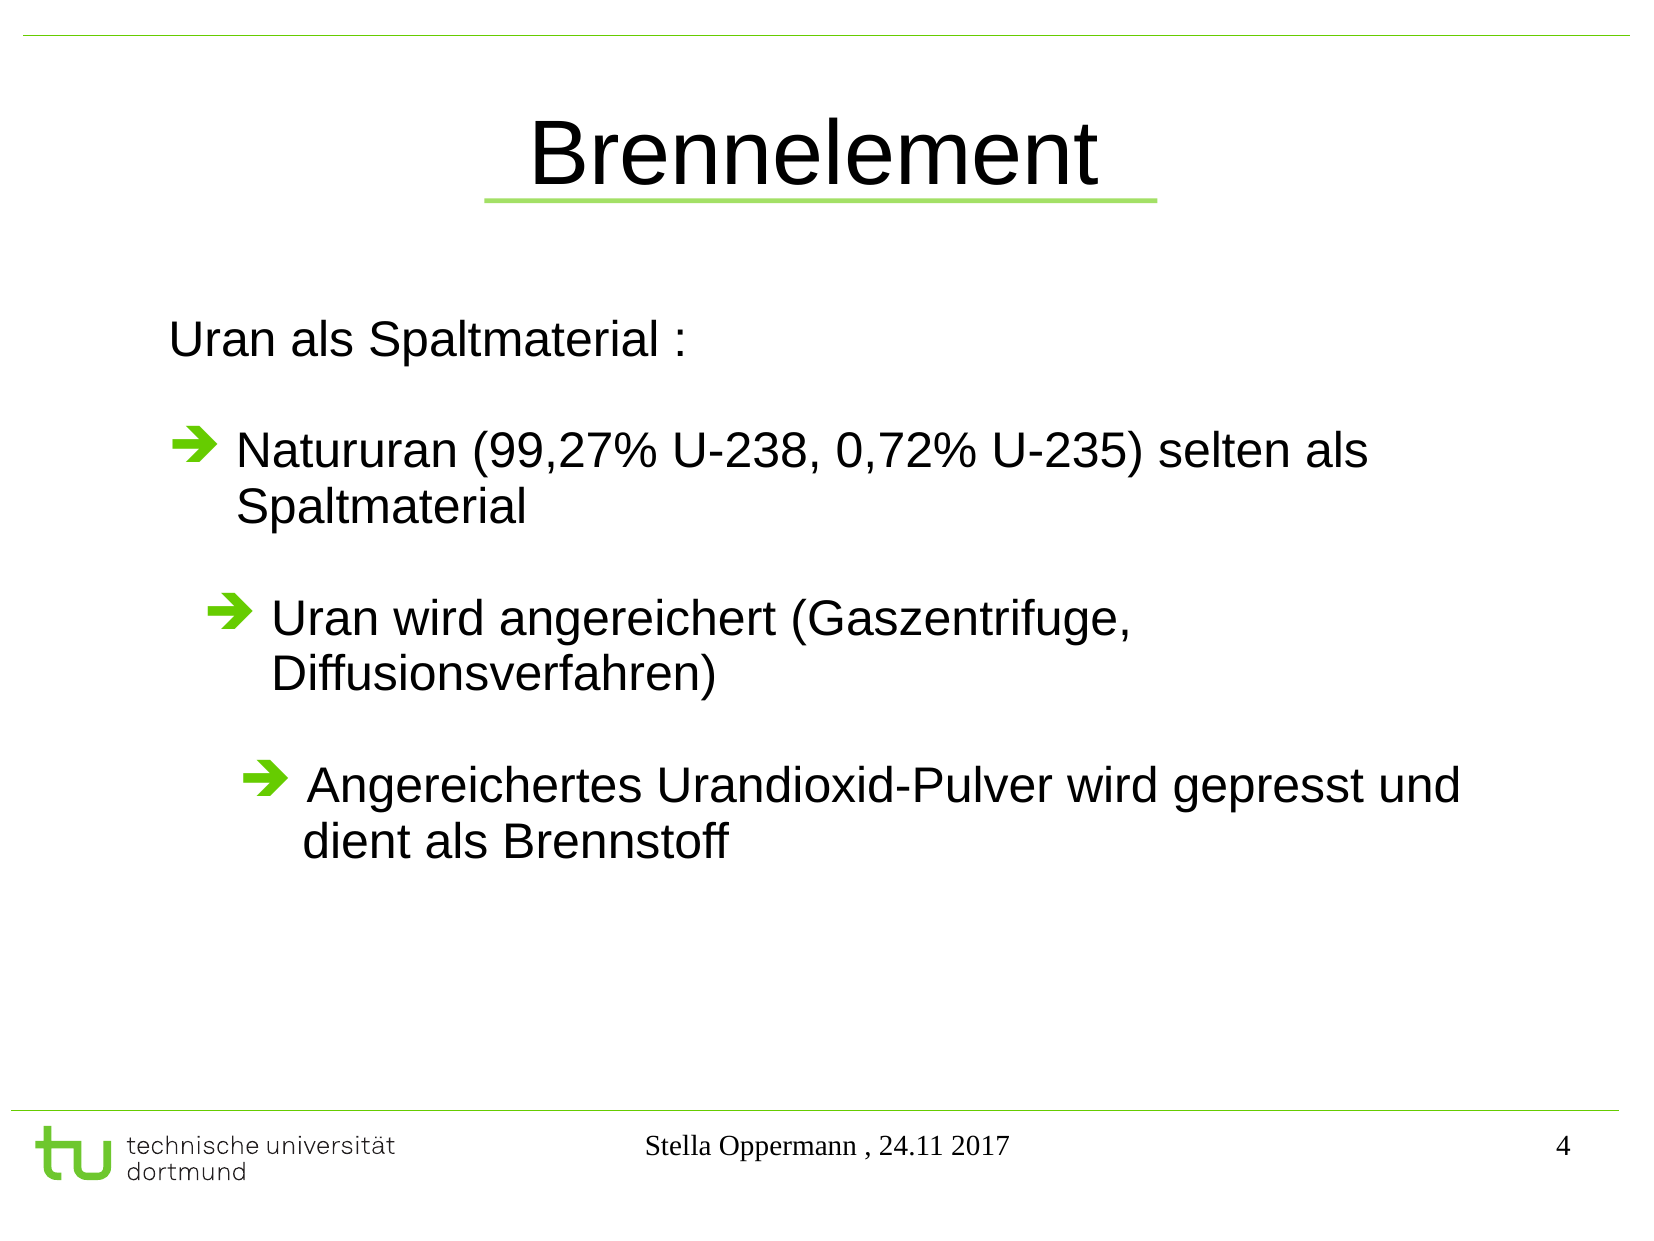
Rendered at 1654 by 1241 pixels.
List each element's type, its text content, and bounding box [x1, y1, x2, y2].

title Brennelement [82, 49, 1571, 257]
chart [35, 1125, 461, 1241]
text_box Uran als Spaltmaterial : Natururan (99,27% U-238, 0,72% U-235) selten als Spaltmaterial Uran wird angereichert (Gaszentrifuge, Diffusionsverfahren) Angereichertes Urandioxid-Pulver wird gepresst und dient als Brennstoff [118, 303, 1560, 936]
